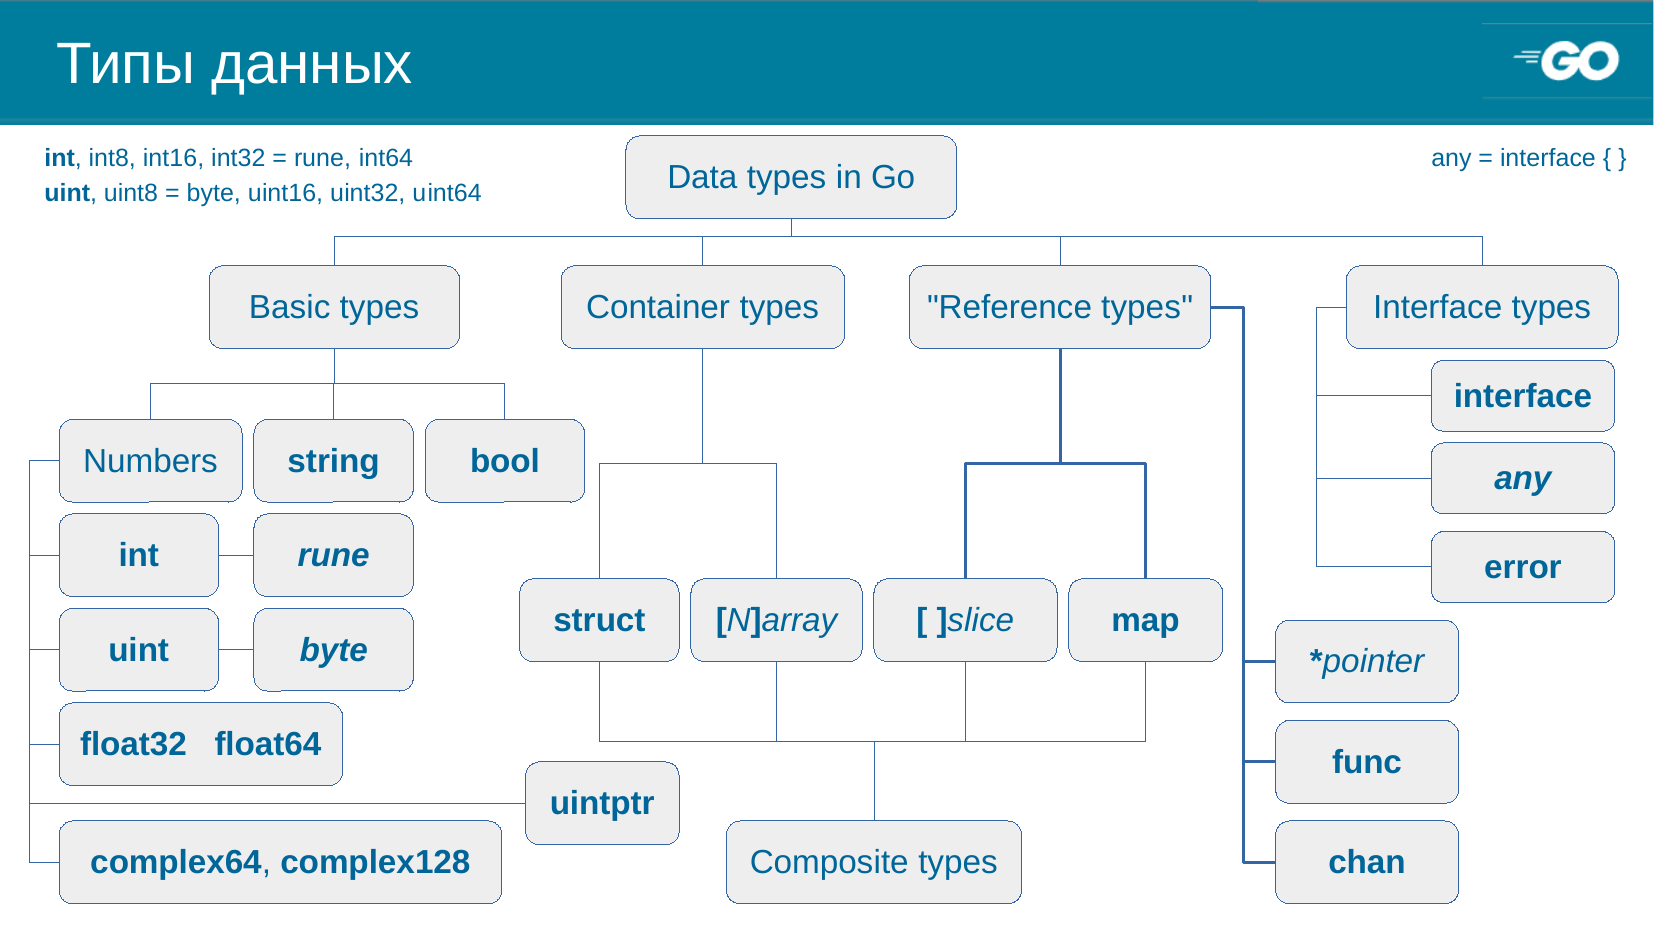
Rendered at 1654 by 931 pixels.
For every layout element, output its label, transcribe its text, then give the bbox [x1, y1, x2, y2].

text_box int [59, 513, 219, 597]
text_box rune [253, 513, 414, 597]
text_box Interface types [1346, 265, 1619, 349]
text_box uintptr [525, 761, 680, 845]
text_box Типы данных [41, 23, 1495, 104]
text_box bool [425, 419, 585, 503]
text_box interface [1431, 360, 1615, 432]
text_box Composite types [726, 820, 1022, 904]
text_box any [1431, 442, 1615, 514]
text_box Basic types [209, 265, 460, 349]
text_box Data types in Go [625, 135, 957, 219]
text_box "Reference types" [909, 265, 1211, 349]
text_box int, int8, int16, int32 = rune, int64 [29, 135, 591, 171]
text_box string [253, 419, 414, 503]
text_box float32 float64 [59, 702, 343, 786]
text_box func [1275, 720, 1459, 804]
text_box error [1431, 531, 1615, 603]
text_box uint, uint8 = byte, uint16, uint32, uint64 [29, 171, 591, 219]
text_box *pointer [1275, 620, 1459, 703]
text_box byte [253, 608, 414, 692]
text_box Numbers [59, 419, 243, 503]
text_box uint [59, 608, 219, 692]
text_box complex64, complex128 [59, 820, 502, 904]
text_box map [1068, 578, 1223, 662]
text_box [ ]slice [873, 578, 1058, 662]
text_box [N]array [690, 578, 863, 662]
picture [1542, 41, 1619, 81]
text_box struct [519, 578, 680, 662]
text_box any = interface { } [1411, 135, 1642, 179]
text_box Container types [561, 265, 845, 349]
text_box chan [1275, 820, 1459, 904]
